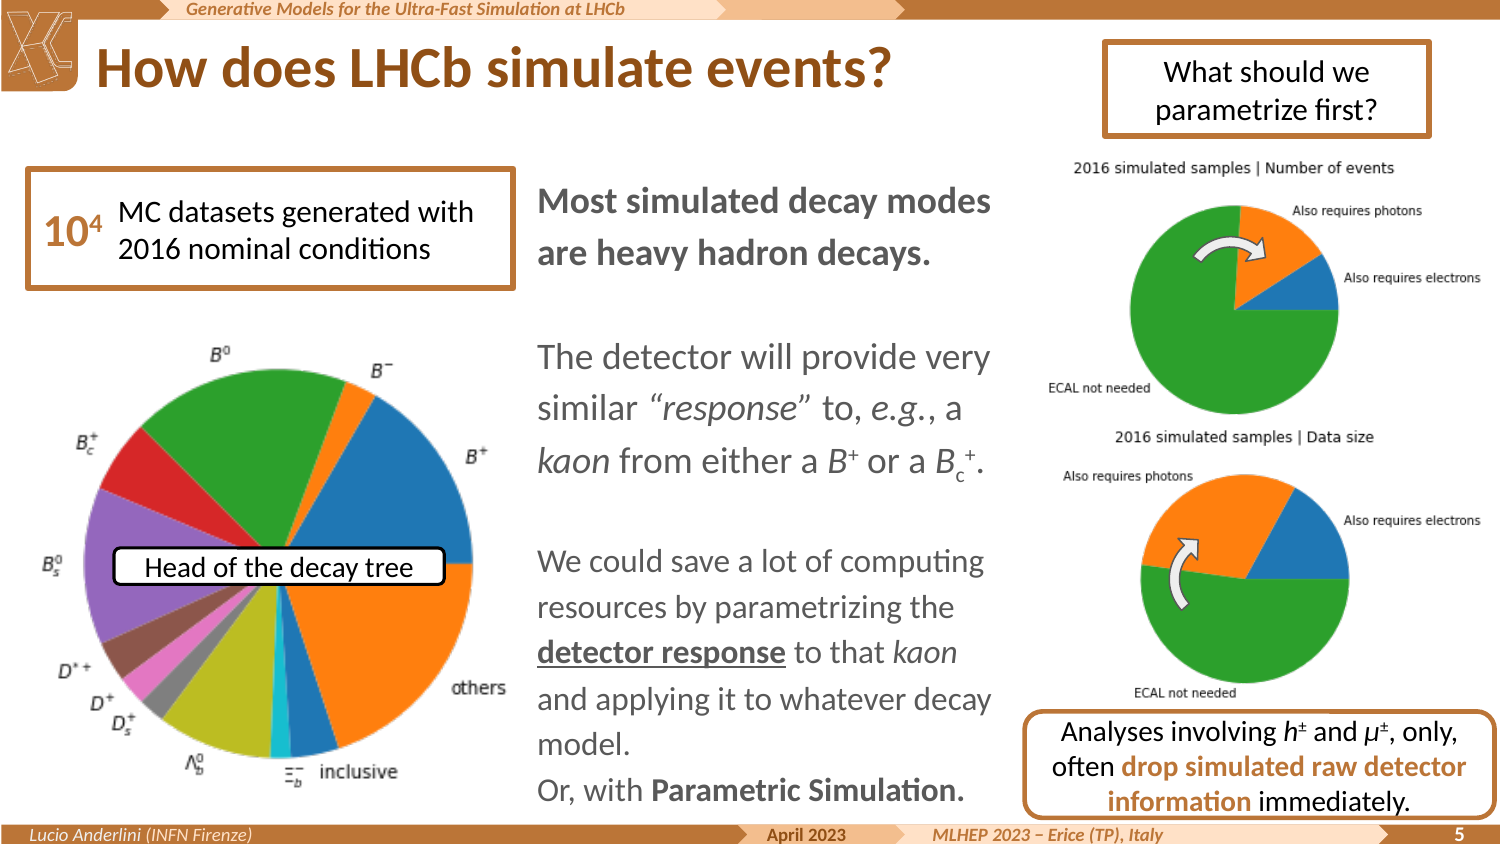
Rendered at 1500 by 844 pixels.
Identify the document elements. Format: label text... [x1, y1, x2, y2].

text_box What should we parametrize first? [1104, 41, 1429, 136]
text_box 104 [27, 185, 168, 271]
text_box [1169, 538, 1199, 611]
text_box Analyses involving h± and μ±, only, often drop simulated raw detector information immediately. [1024, 711, 1495, 818]
slide_number <number> [1389, 818, 1480, 844]
title How does LHCb simulate events? [81, 14, 1020, 109]
text_box Head of the decay tree [113, 547, 445, 585]
text_box MC datasets generated with 2016 nominal conditions [27, 168, 514, 289]
text_box [1193, 236, 1266, 263]
list Most simulated decay modes are heavy hadron decays. The detector will provide very similar “response” to, e.g., a kaon from either a B+ or a Bc+. We could save a lot of computing resources by parametrizing the detector response to that kaon and applying it to whatever decay model. Or, with Parametric Simulation. [522, 154, 1020, 788]
picture [23, 327, 534, 820]
picture [1040, 153, 1489, 715]
